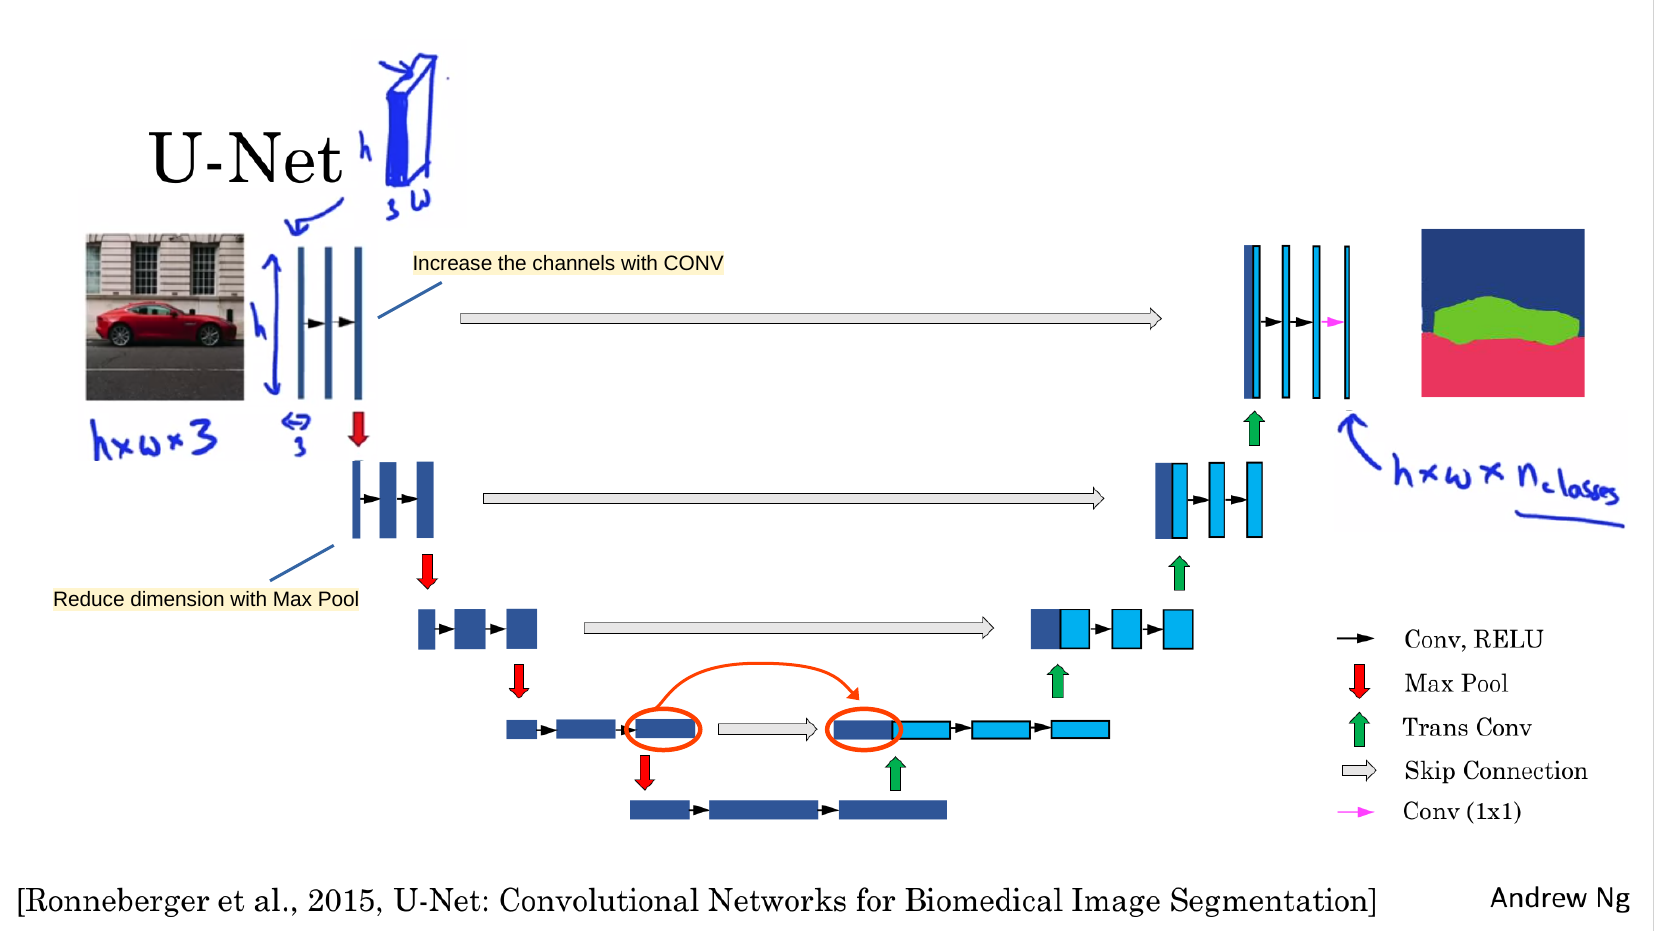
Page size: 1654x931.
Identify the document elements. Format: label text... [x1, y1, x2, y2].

text_box Reduce dimension with Max Pool [38, 580, 375, 619]
picture [0, 0, 1654, 931]
text_box Increase the channels with CONV [397, 244, 739, 283]
